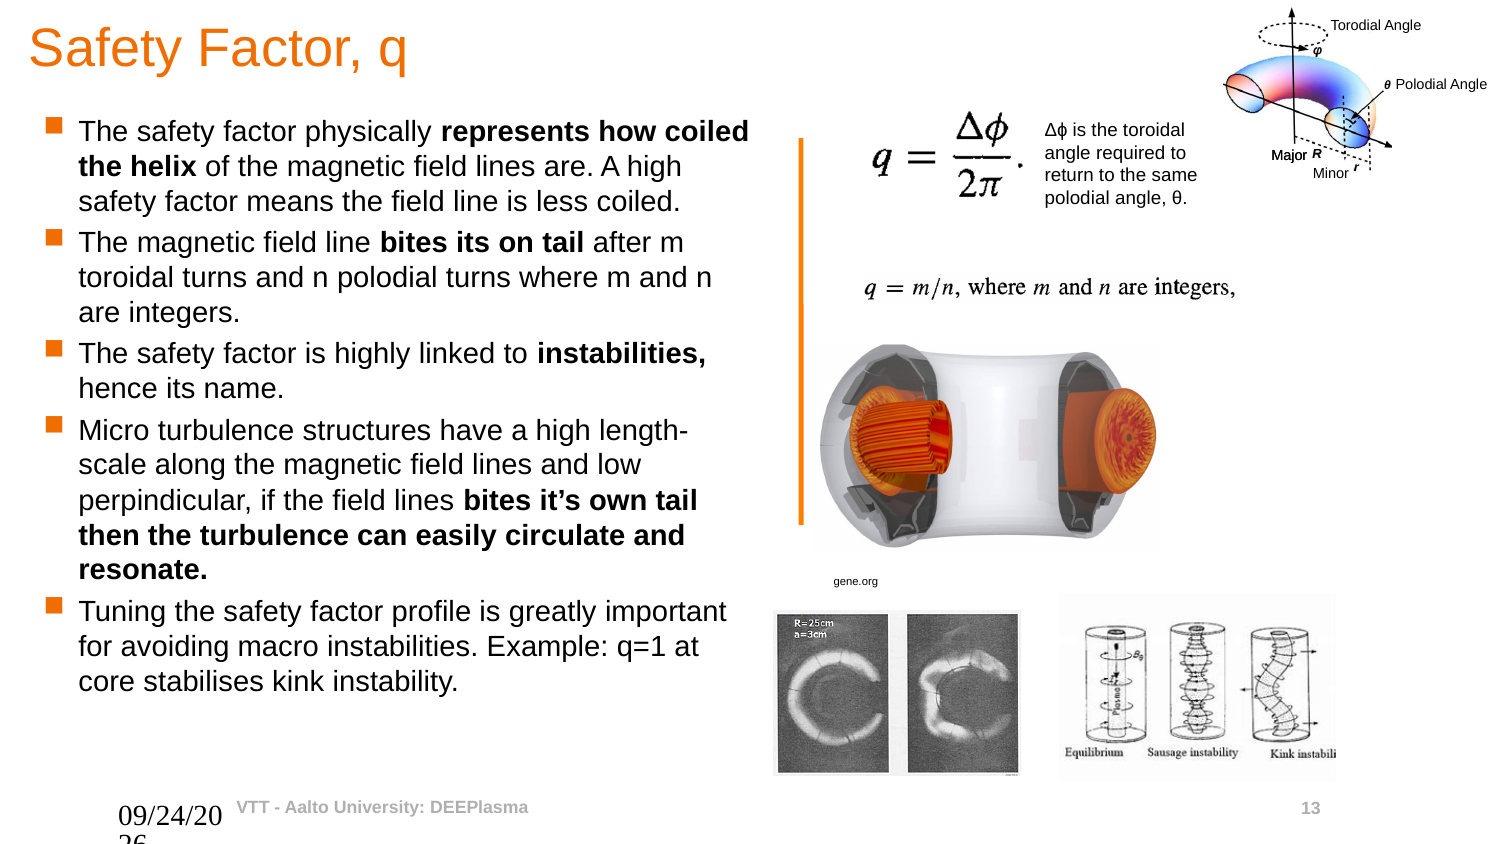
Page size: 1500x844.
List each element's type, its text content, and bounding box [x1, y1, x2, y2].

picture [862, 271, 1238, 304]
text_box Minor [1298, 156, 1364, 188]
text_box Torodial Angle [1315, 8, 1437, 40]
picture [812, 339, 1162, 555]
text_box Major [1256, 138, 1323, 170]
picture [1223, 6, 1392, 174]
picture [861, 98, 1036, 212]
title Safety Factor, q [28, 14, 1169, 75]
list The safety factor physically represents how coiled the helix of the magnetic field lines are. A high safety factor means the field line is less coiled. The magnetic field line bites its on tail after m toroidal turns and n polodial turns where m and n are integers. The safety factor is highly linked to instabilities, hence its name. Micro turbulence structures have a high length-scale along the magnetic field lines and low perpindicular, if the field lines bites it’s own tail then the turbulence can easily circulate and resonate. Tuning the safety factor profile is greatly important for avoiding macro instabilities. Example: q=1 at core stabilises kink instability. [42, 112, 750, 788]
picture [773, 610, 1021, 776]
picture [1059, 593, 1336, 782]
text_box Polodial Angle [1380, 67, 1500, 99]
text_box gene.org [818, 566, 1194, 594]
text_box Δɸ is the toroidal angle required to return to the same polodial angle, θ. [1029, 110, 1218, 210]
